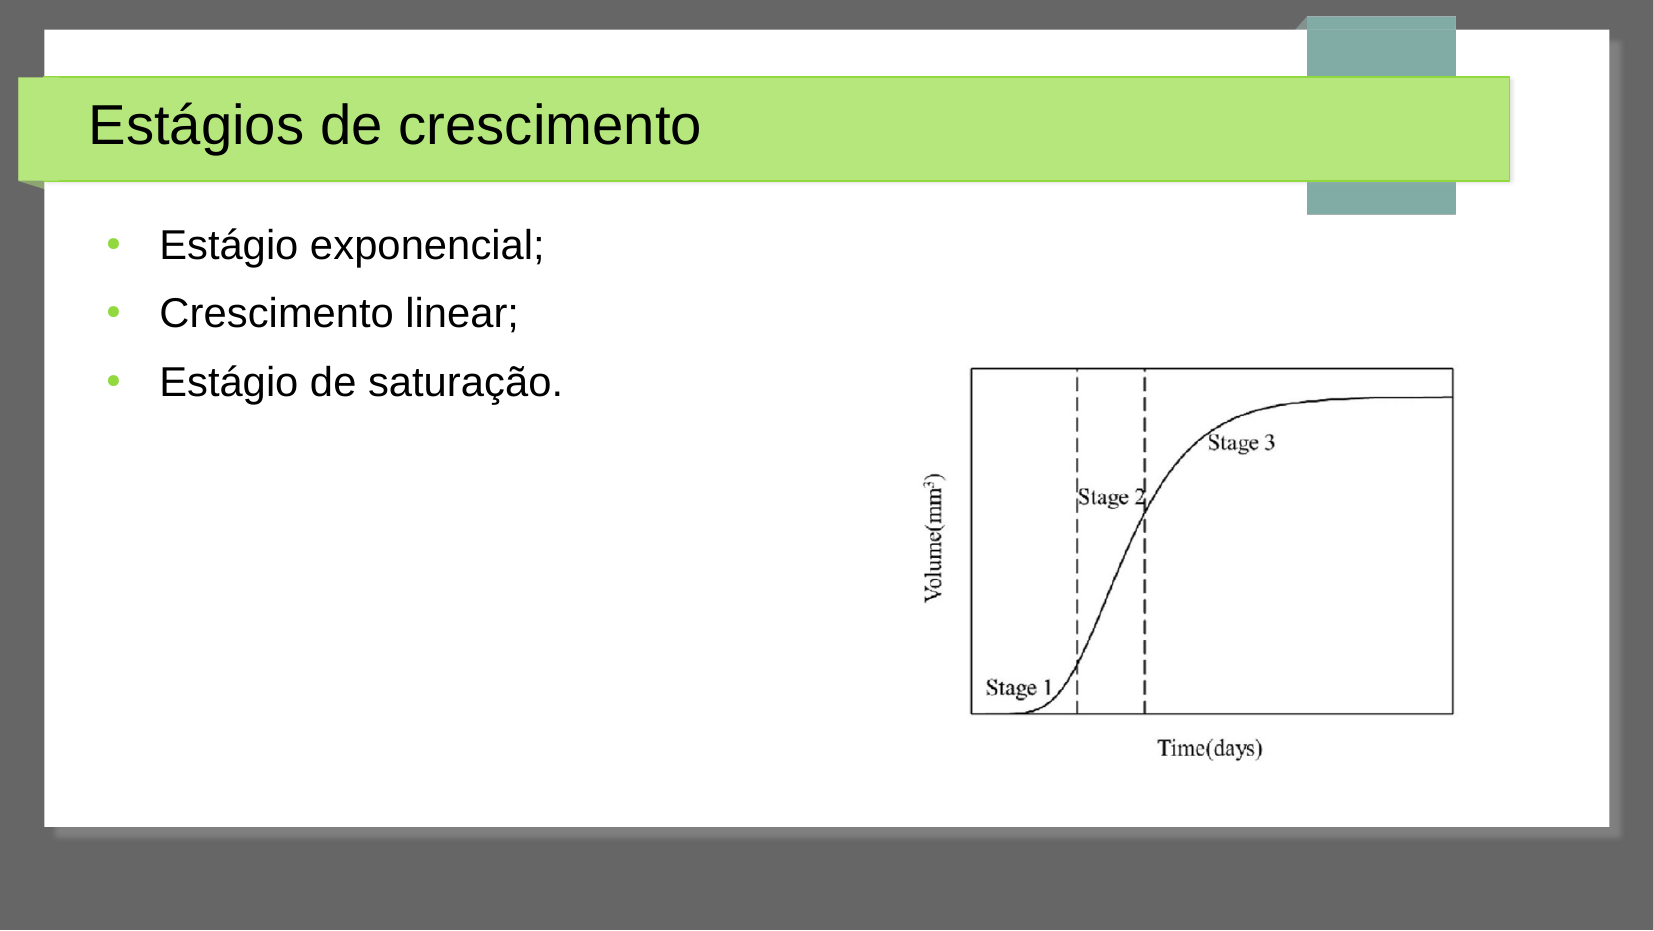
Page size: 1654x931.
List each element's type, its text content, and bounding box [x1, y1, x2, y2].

picture [912, 331, 1477, 768]
list Estágio exponencial; Crescimento linear; Estágio de saturação. [88, 221, 1565, 813]
title Estágios de crescimento [88, 73, 1506, 178]
